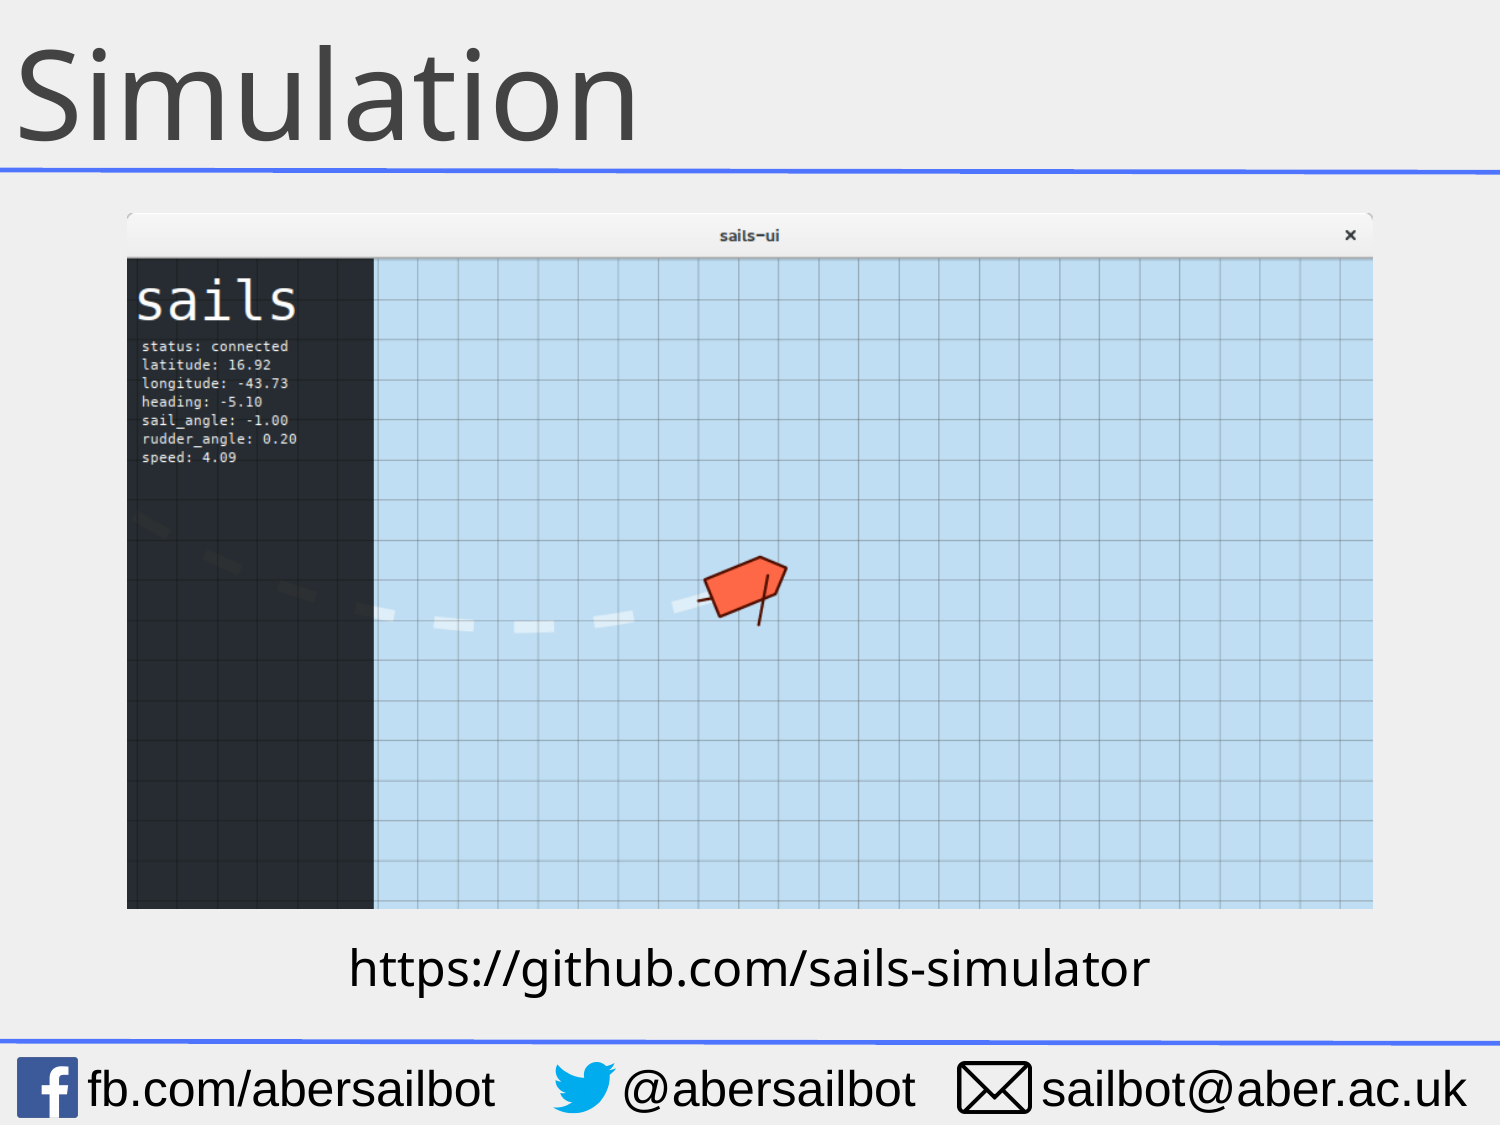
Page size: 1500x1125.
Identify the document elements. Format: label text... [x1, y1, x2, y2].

picture [16, 1056, 79, 1119]
picture [553, 1056, 616, 1119]
picture [957, 1061, 1032, 1115]
picture [127, 213, 1373, 909]
text_box Simulation [0, 0, 1500, 182]
text_box fb.com/abersailbot @abersailbot sailbot@aber.ac.uk [0, 1044, 1500, 1125]
text_box https://github.com/sails-simulator [154, 921, 1345, 1040]
